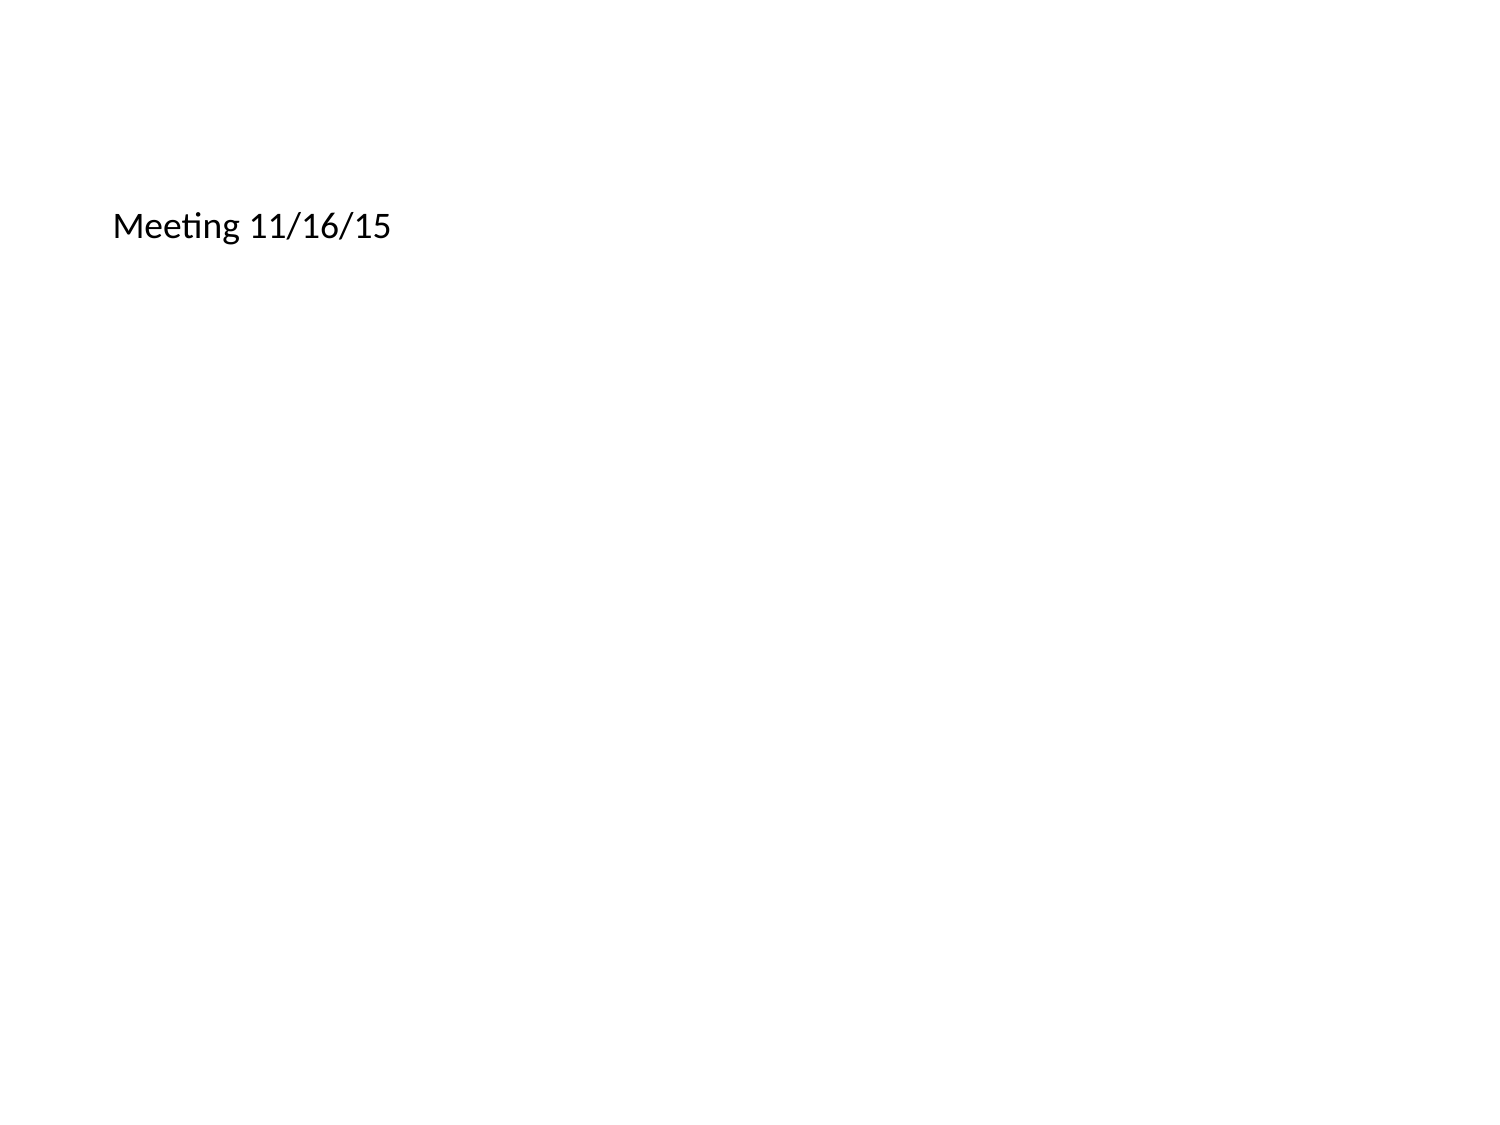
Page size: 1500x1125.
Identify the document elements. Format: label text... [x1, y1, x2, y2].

title Meeting 11/16/15 [112, 108, 1388, 350]
